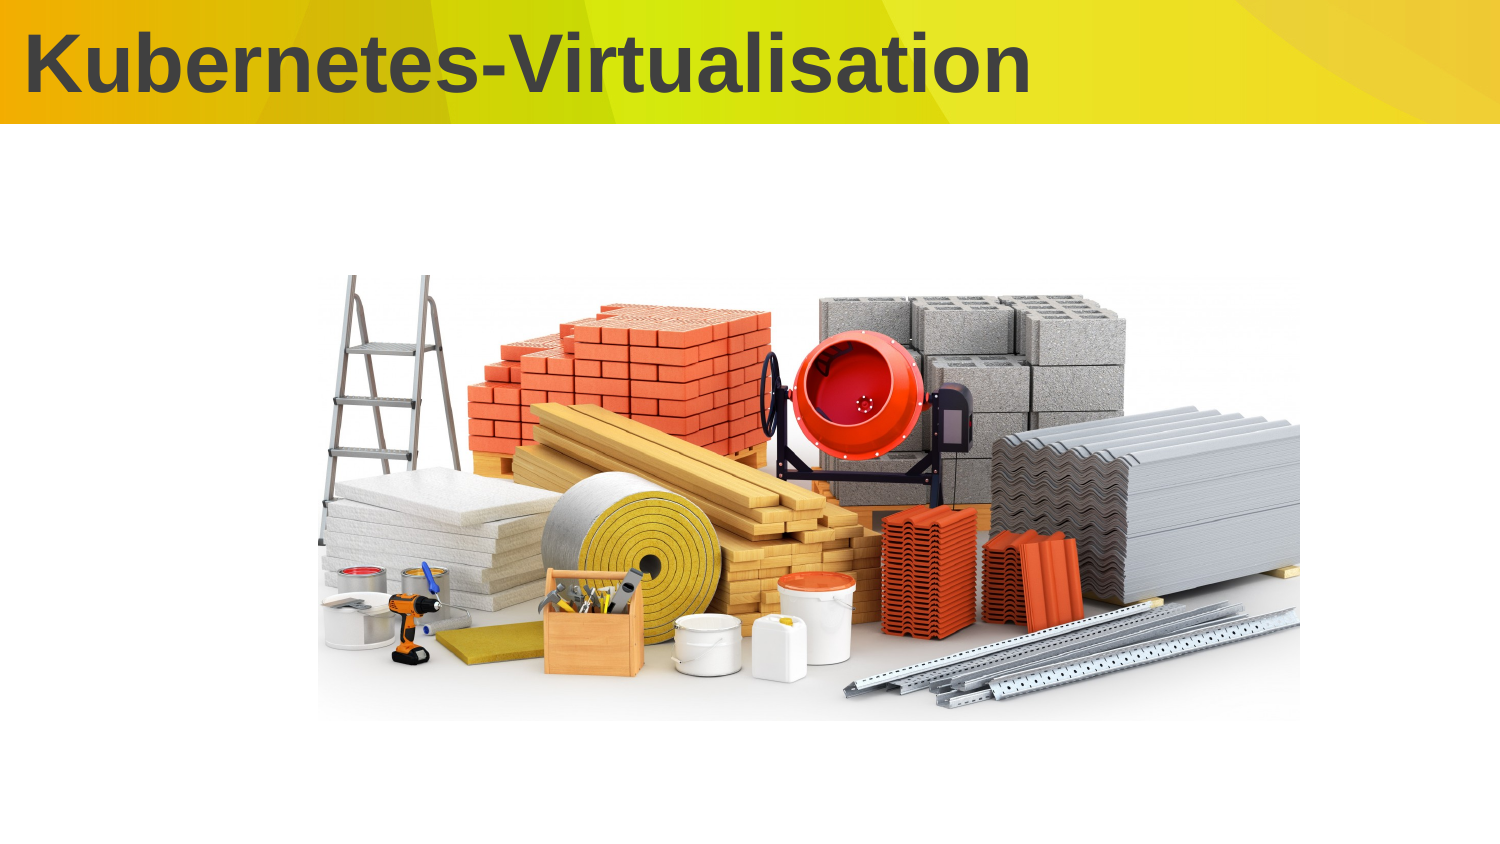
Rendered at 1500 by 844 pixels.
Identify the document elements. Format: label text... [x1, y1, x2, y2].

picture [0, 0, 1500, 844]
text_box Kubernetes-Virtualisation [0, 0, 1498, 130]
